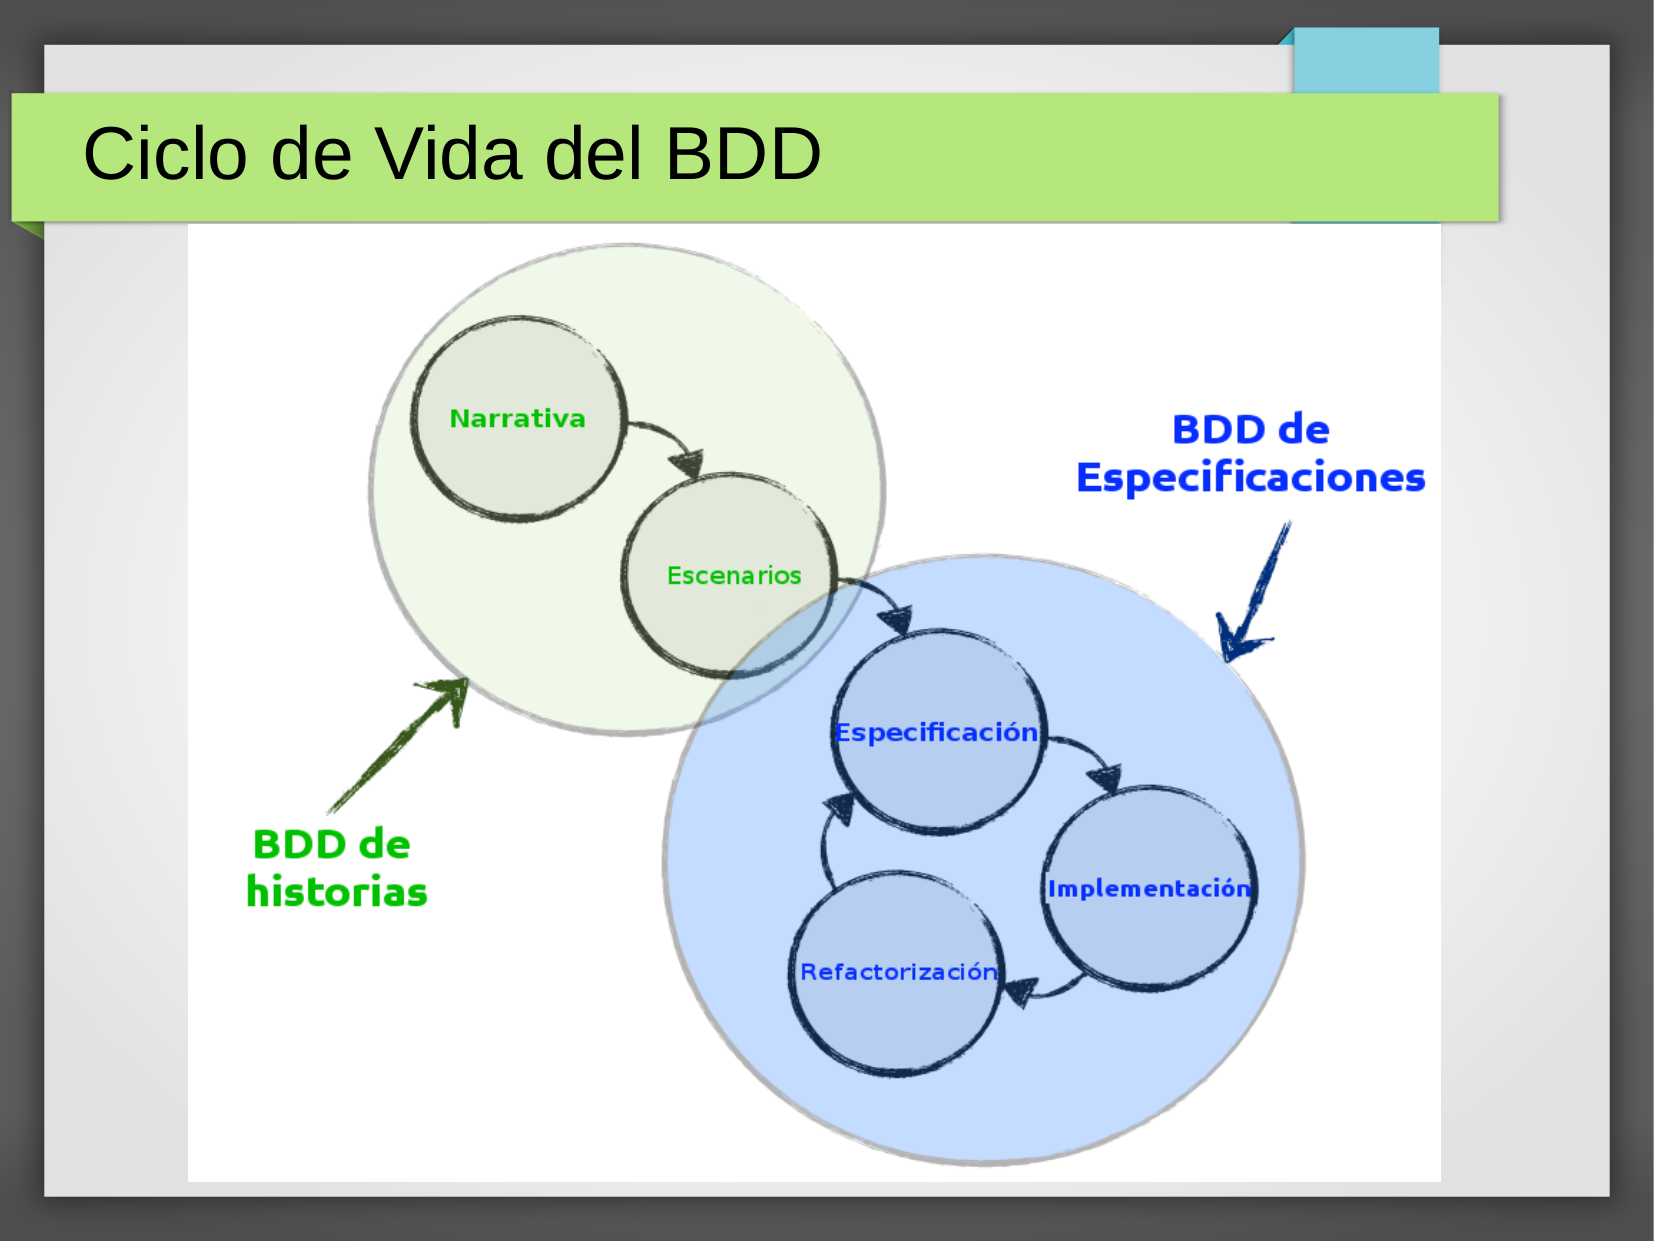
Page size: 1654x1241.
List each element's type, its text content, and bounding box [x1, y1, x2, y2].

title Ciclo de Vida del BDD [82, 94, 1264, 213]
picture [0, 0, 1654, 1241]
